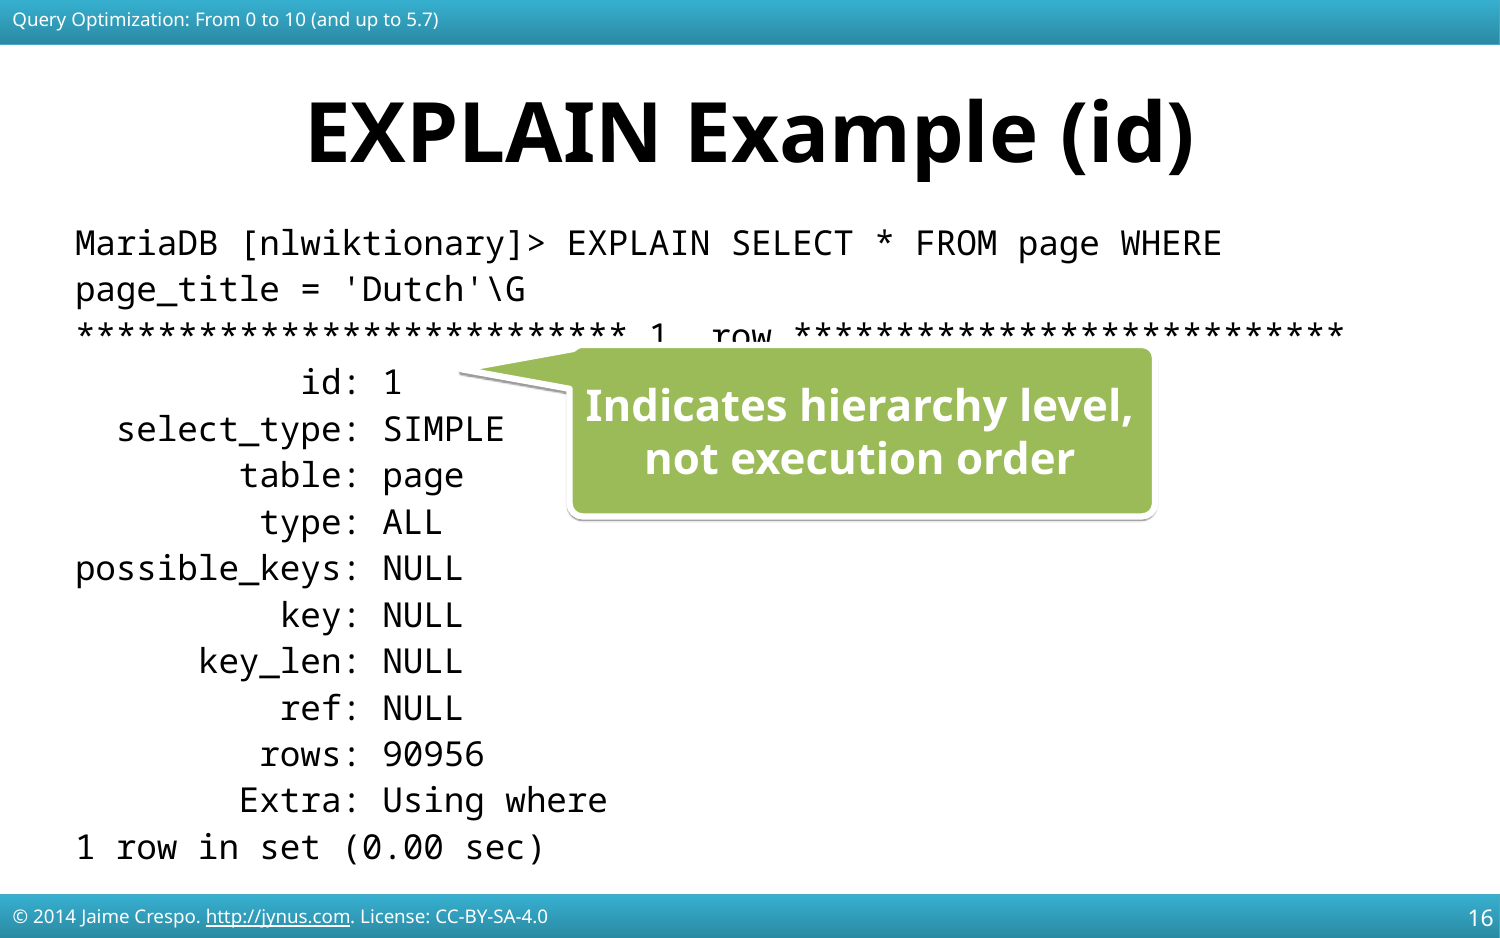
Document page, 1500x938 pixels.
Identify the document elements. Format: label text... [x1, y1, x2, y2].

title EXPLAIN Example (id) [75, 41, 1425, 218]
list MariaDB [nlwiktionary]> EXPLAIN SELECT * FROM page WHERE page_title = 'Dutch'\G *************************** 1. row *************************** id: 1 select_type: SIMPLE table: page type: ALL possible_keys: NULL key: NULL key_len: NULL ref: NULL rows: 90956 Extra: Using where 1 row in set (0.00 sec) [75, 218, 1425, 876]
text_box Indicates hierarchy level, not execution order [461, 344, 1156, 517]
